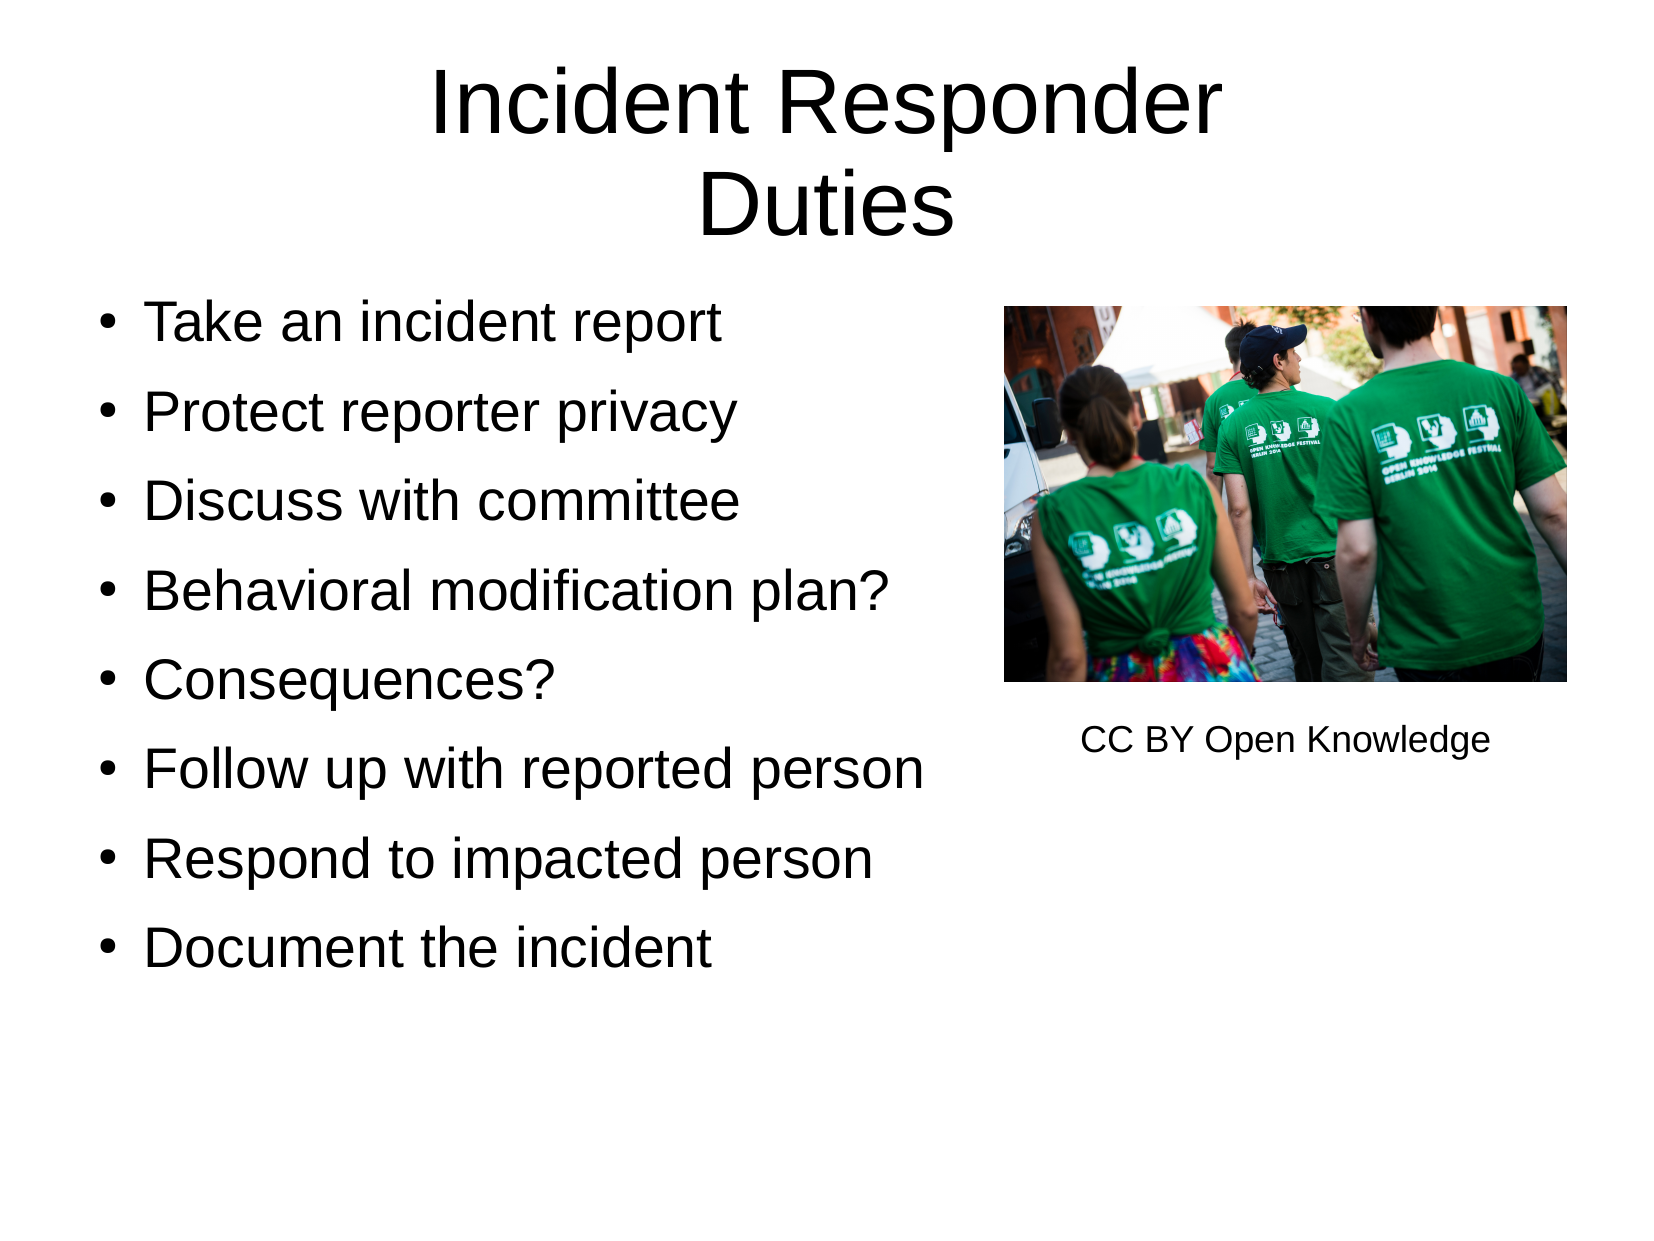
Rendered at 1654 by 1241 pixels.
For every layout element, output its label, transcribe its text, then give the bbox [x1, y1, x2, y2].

list Take an incident report Protect reporter privacy Discuss with committee Behavioral modification plan? Consequences? Follow up with reported person Respond to impacted person Document the incident [82, 290, 931, 1010]
title Incident Responder Duties [82, 49, 1571, 257]
picture [1004, 306, 1567, 682]
text_box CC BY Open Knowledge [1065, 710, 1507, 810]
